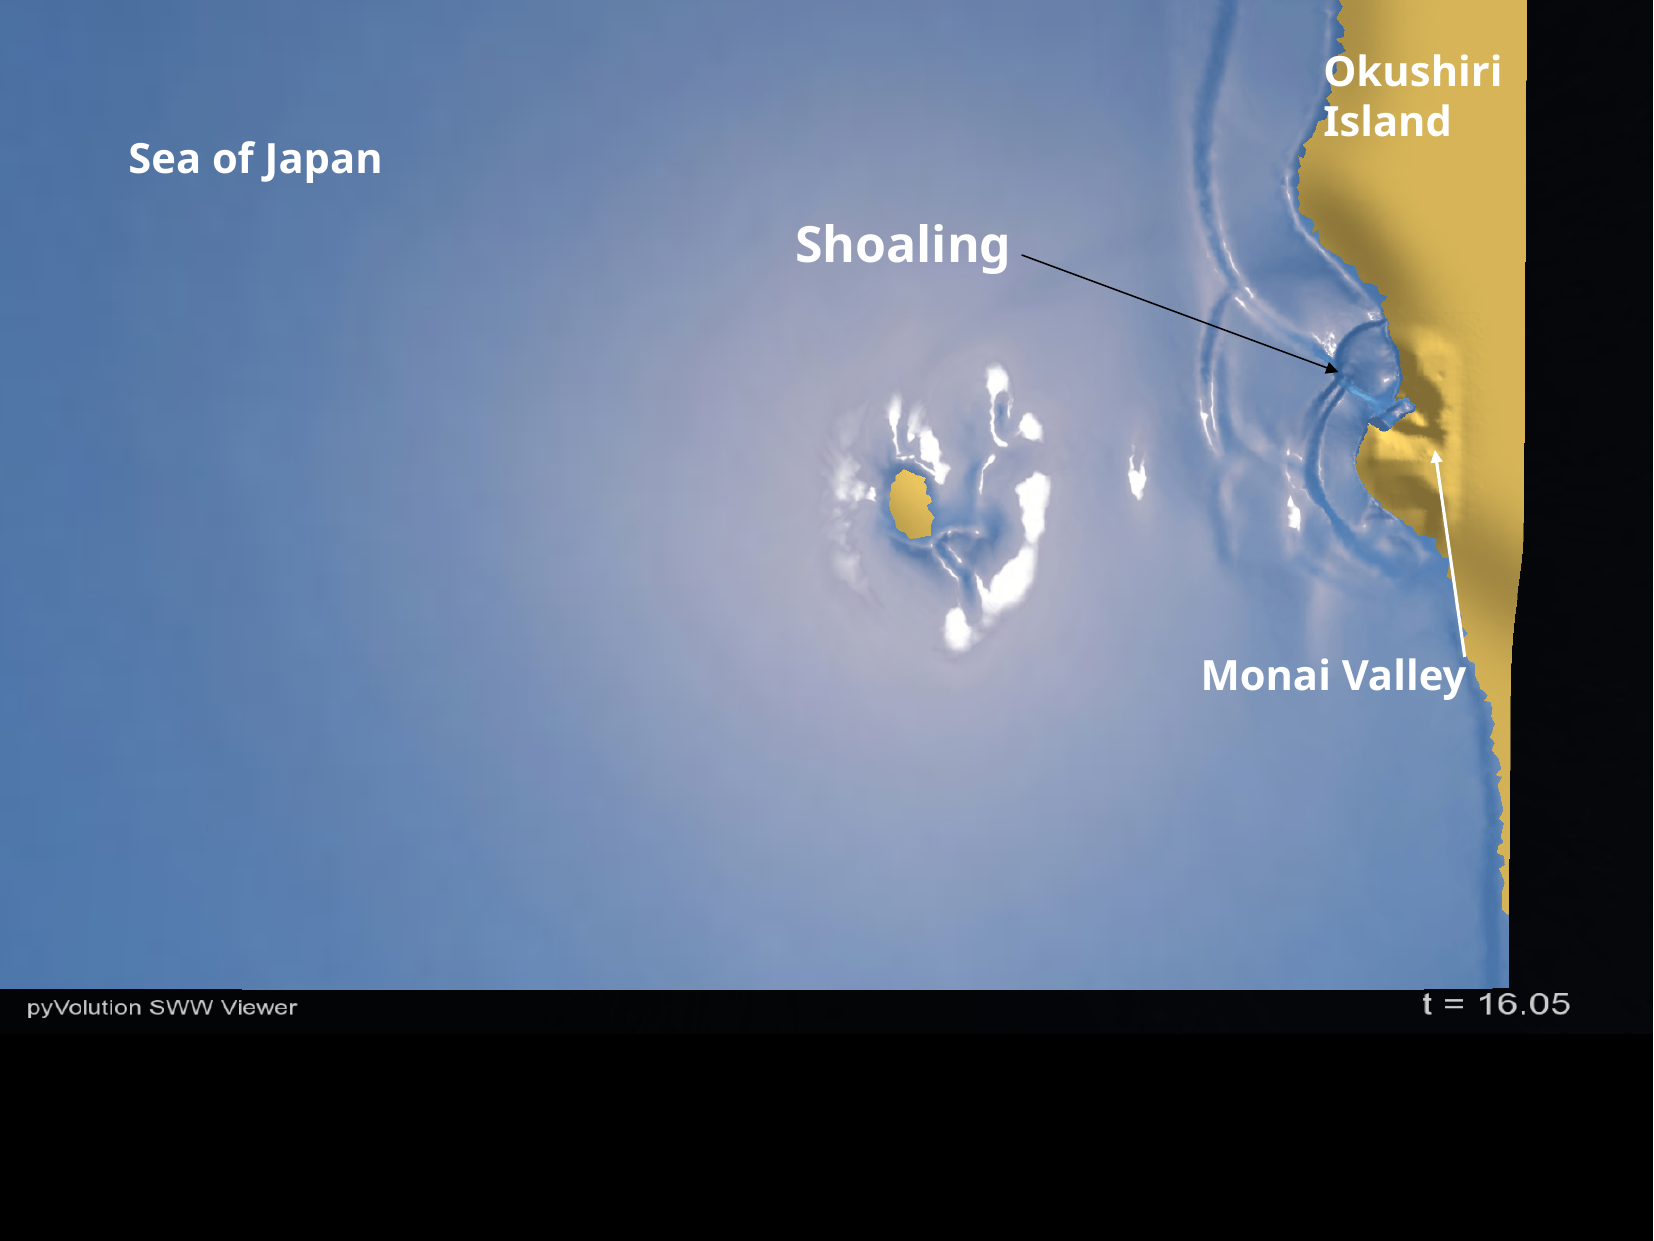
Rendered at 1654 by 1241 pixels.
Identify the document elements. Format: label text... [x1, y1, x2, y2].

text_box Okushiri Island [1308, 36, 1653, 153]
picture [0, 0, 1653, 1034]
text_box Sea of Japan [113, 124, 624, 190]
text_box Monai Valley [1185, 640, 1492, 707]
text_box Shoaling [780, 204, 1091, 280]
